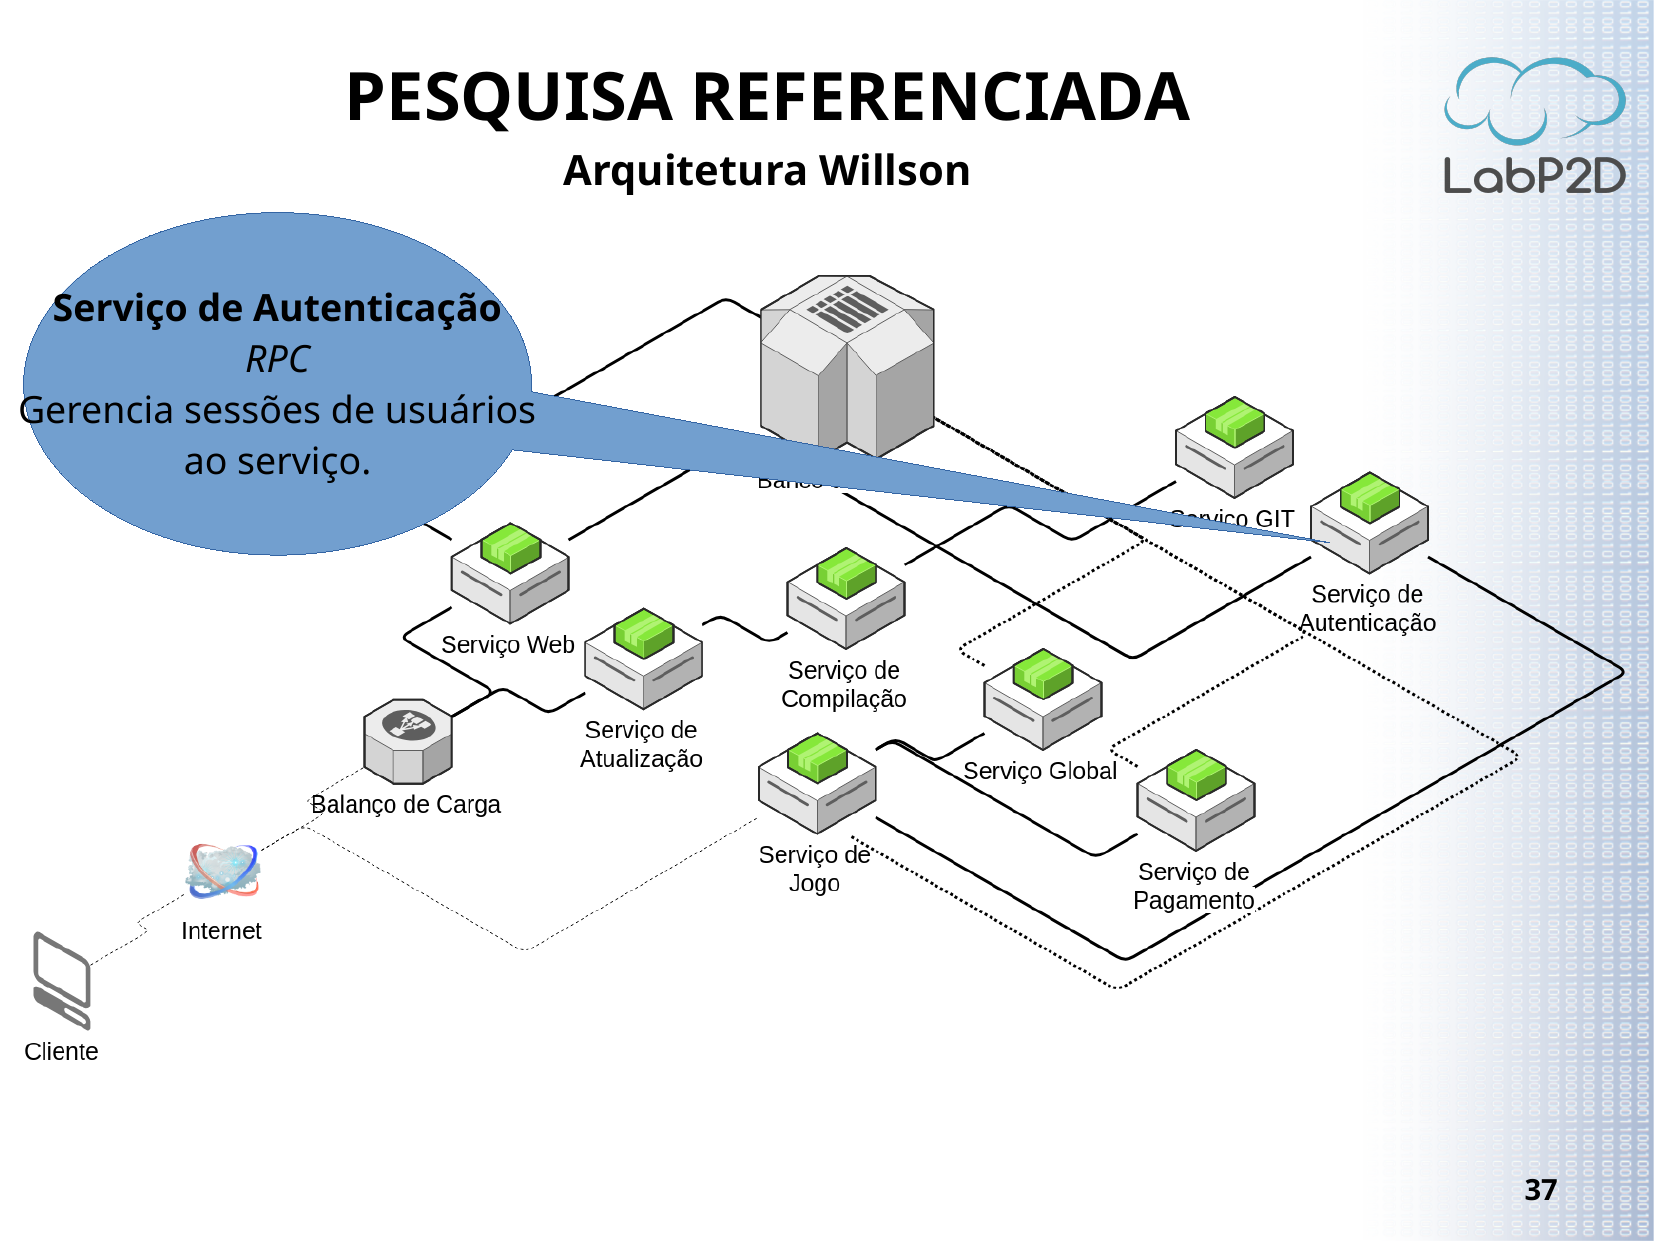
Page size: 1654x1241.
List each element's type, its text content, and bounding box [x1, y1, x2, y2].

text_box Serviço de Autenticação RPC Gerencia sessões de usuários ao serviço. [23, 212, 1330, 556]
picture [24, 275, 80, 366]
picture [24, 405, 28, 419]
title PESQUISA REFERENCIADA Arquitetura Willson [82, 19, 1453, 227]
picture [24, 1, 1654, 1240]
